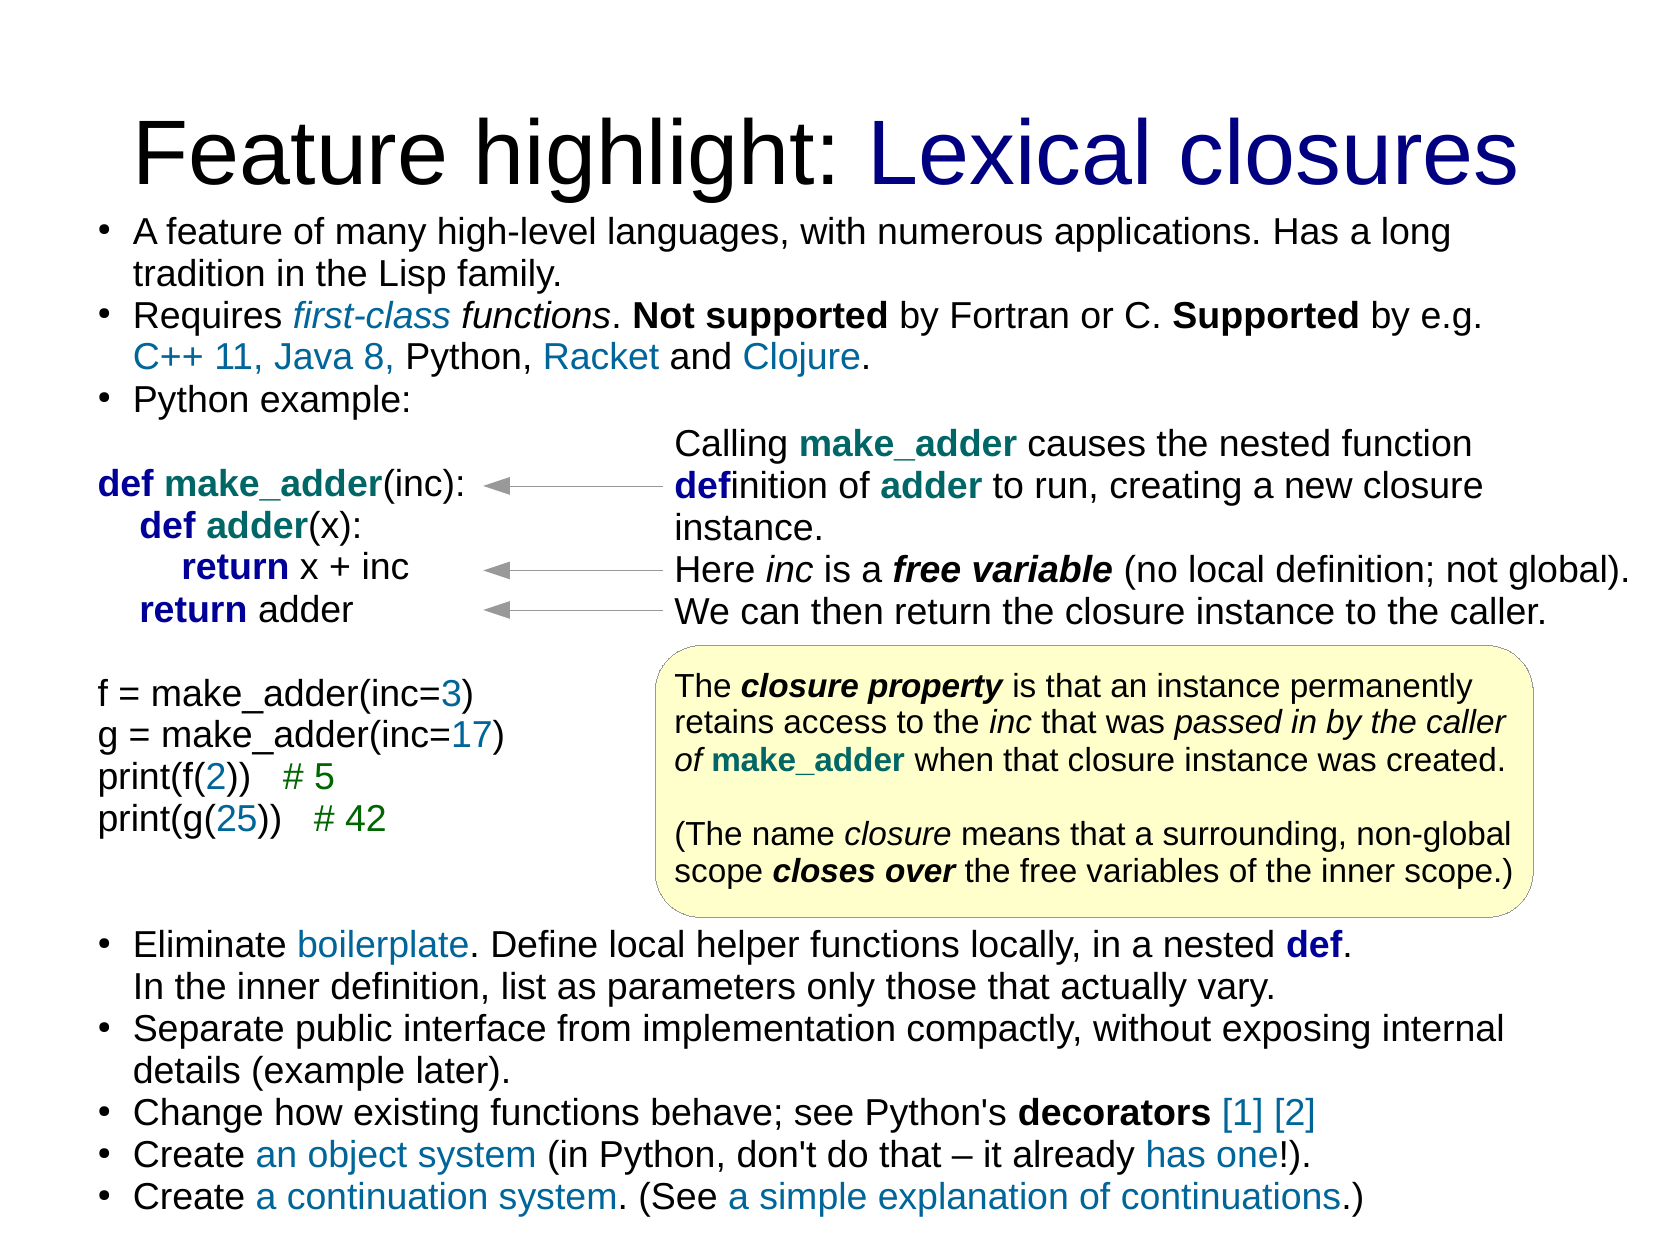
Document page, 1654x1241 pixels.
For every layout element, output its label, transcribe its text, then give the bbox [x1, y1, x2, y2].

title Feature highlight: Lexical closures [82, 49, 1571, 257]
text_box The closure property is that an instance permanently retains access to the inc that was passed in by the caller of make_adder when that closure instance was created. (The name closure means that a surrounding, non-global scope closes over the free variables of the inner scope.) [659, 659, 1634, 1011]
text_box Calling make_adder causes the nested function definition of adder to run, creating a new closure instance. Here inc is a free variable (no local definition; not global). We can then return the closure instance to the caller. [659, 415, 1646, 640]
text_box A feature of many high-level languages, with numerous applications. Has a long tradition in the Lisp family. Requires first-class functions. Not supported by Fortran or C. Supported by e.g. C++ 11, Java 8, Python, Racket and Clojure. Python example: def make_adder(inc): def adder(x): return x + inc return adder f = make_adder(inc=3) g = make_adder(inc=17) print(f(2)) # 5 print(g(25)) # 42 Eliminate boilerplate. Define local helper functions locally, in a nested def. In the inner definition, list as parameters only those that actually vary. Separate public interface from implementation compactly, without exposing internal details (example later). Change how existing functions behave; see Python's decorators [1] [2] Create an object system (in Python, don't do that – it already has one!). Create a continuation system. (See a simple explanation of continuations.) [82, 202, 1561, 1226]
